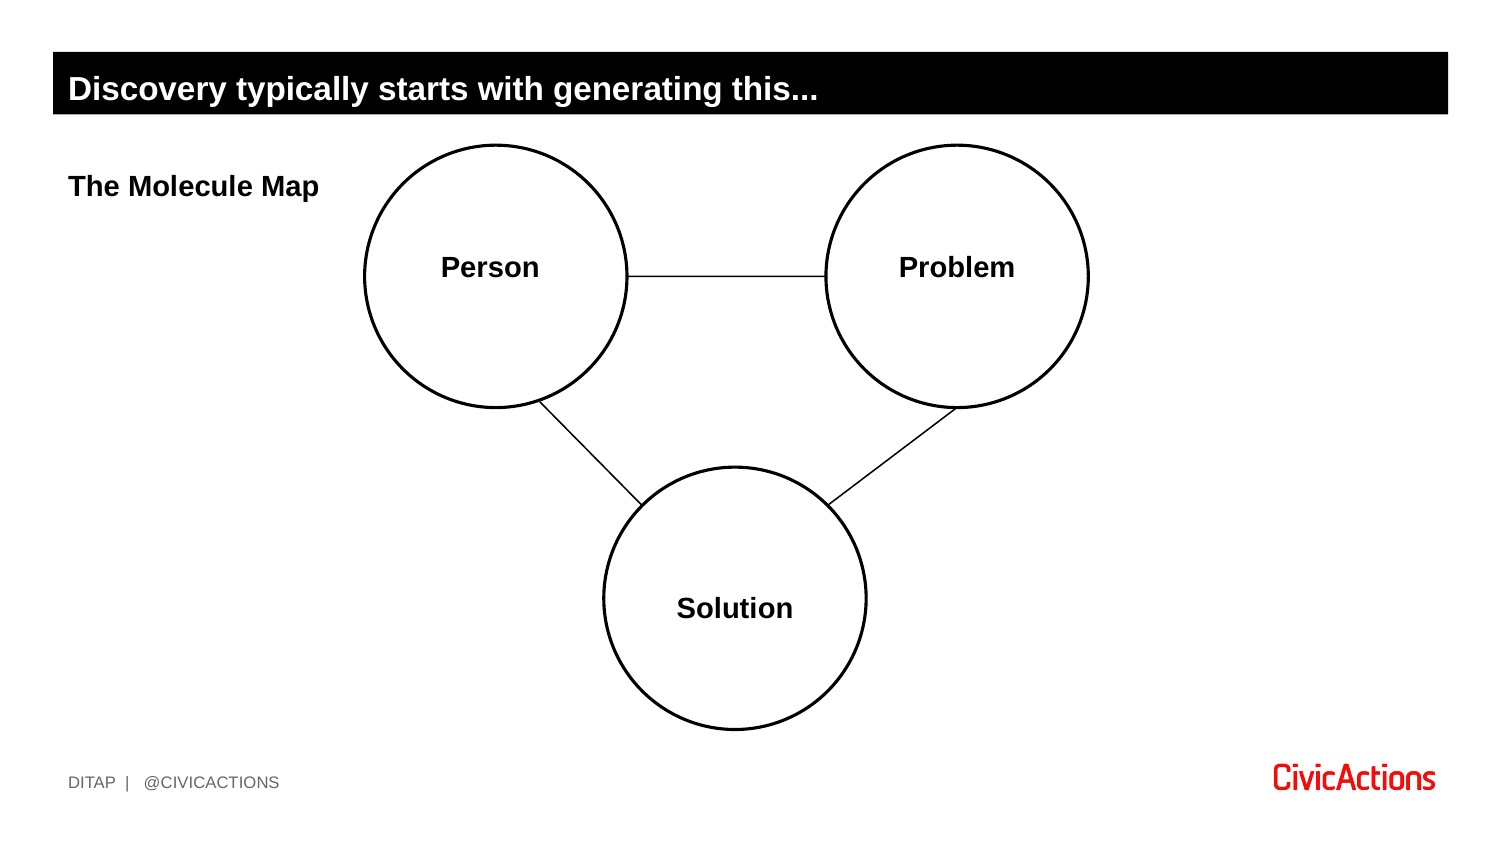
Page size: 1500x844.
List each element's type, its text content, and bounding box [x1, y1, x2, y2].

title Discovery typically starts with generating this... [53, 51, 1449, 115]
text_box Person [399, 233, 582, 335]
text_box The Molecule Map [53, 152, 365, 253]
picture [1271, 758, 1438, 795]
text_box Problem [866, 233, 1049, 335]
text_box Solution [643, 574, 827, 675]
